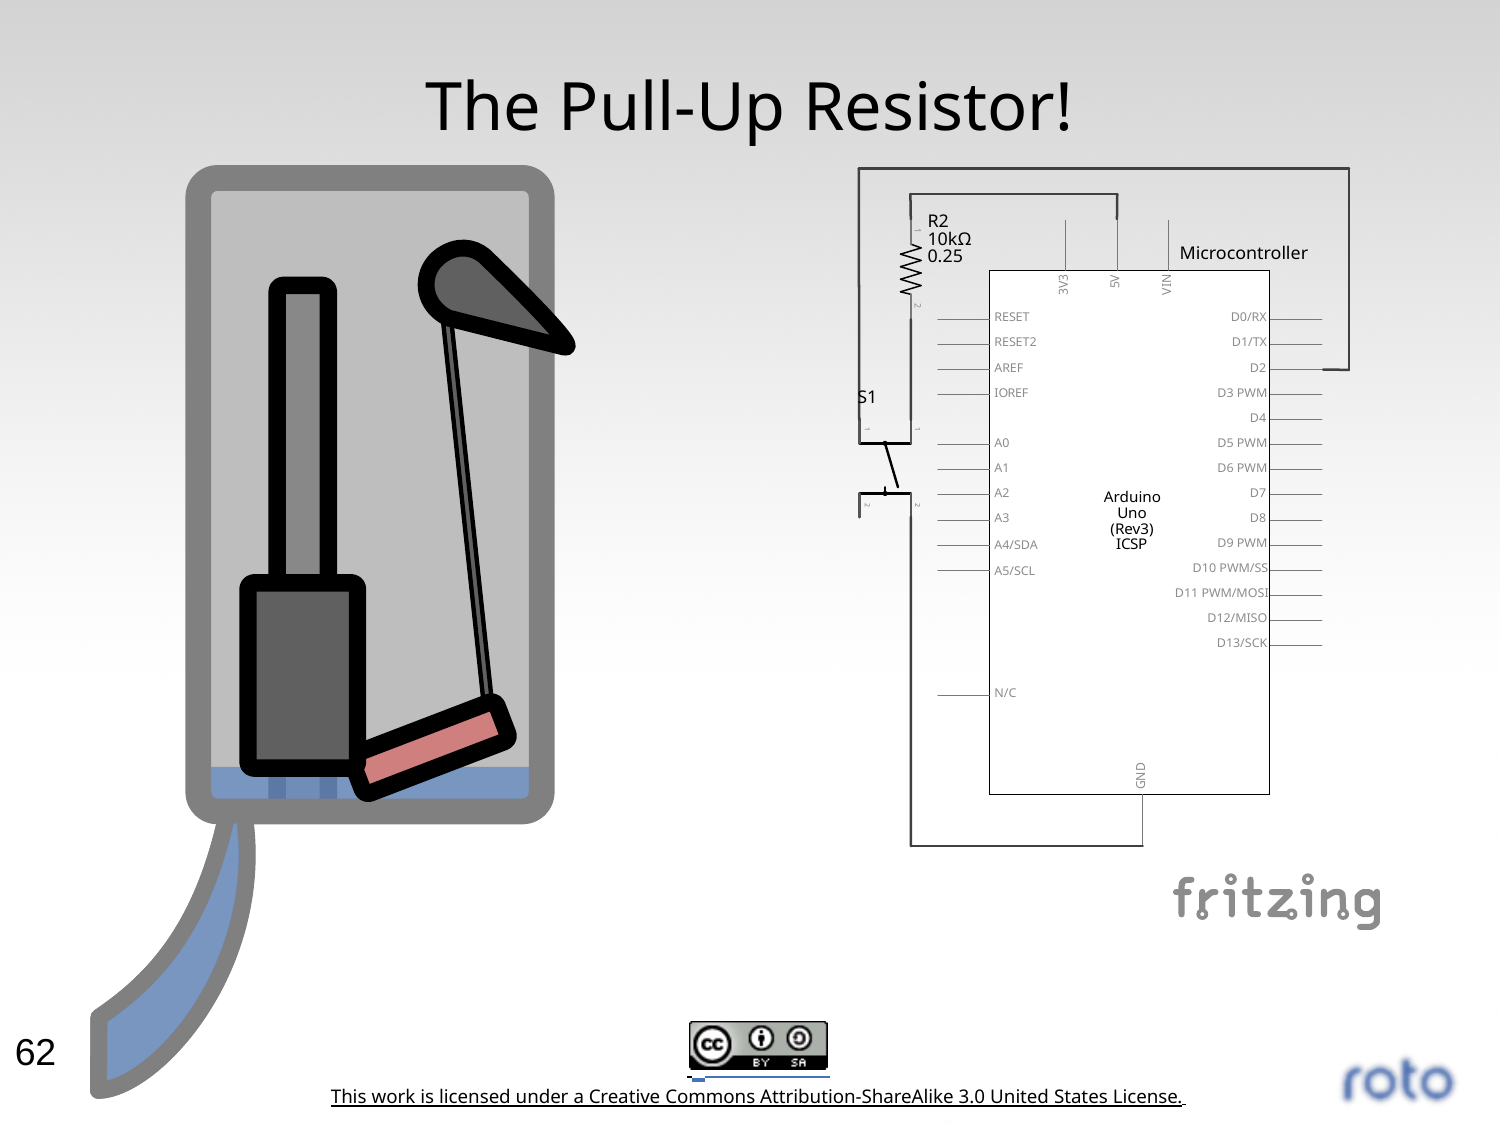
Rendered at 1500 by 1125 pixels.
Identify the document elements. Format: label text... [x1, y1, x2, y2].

title The Pull-Up Resistor! [112, 49, 1388, 238]
picture [0, 0, 1500, 1125]
